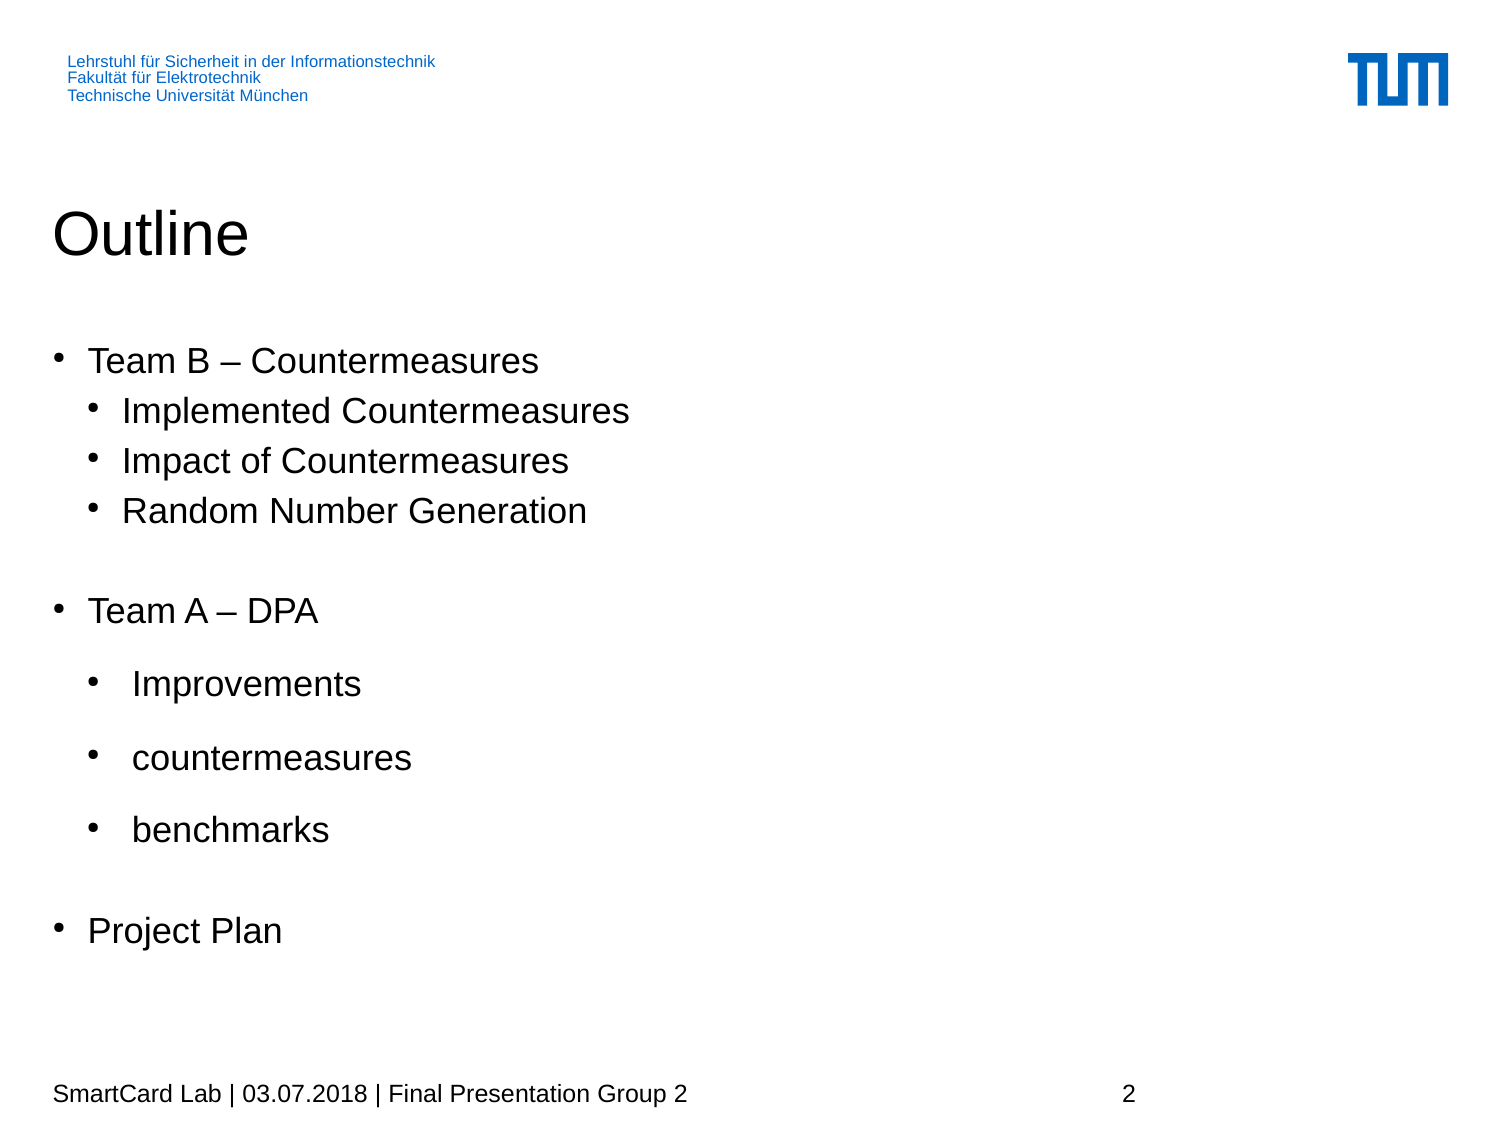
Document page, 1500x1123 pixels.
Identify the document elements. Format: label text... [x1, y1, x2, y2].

title Outline [52, 192, 1453, 268]
text_box SmartCard Lab | 03.07.2018 | Final Presentation Group 2 [52, 1062, 1116, 1123]
list Team B – Countermeasures Implemented Countermeasures Impact of Countermeasures Random Number Generation Team A – DPA Improvements countermeasures benchmarks Project Plan [52, 330, 1453, 952]
text_box <number> [1122, 1062, 1459, 1123]
